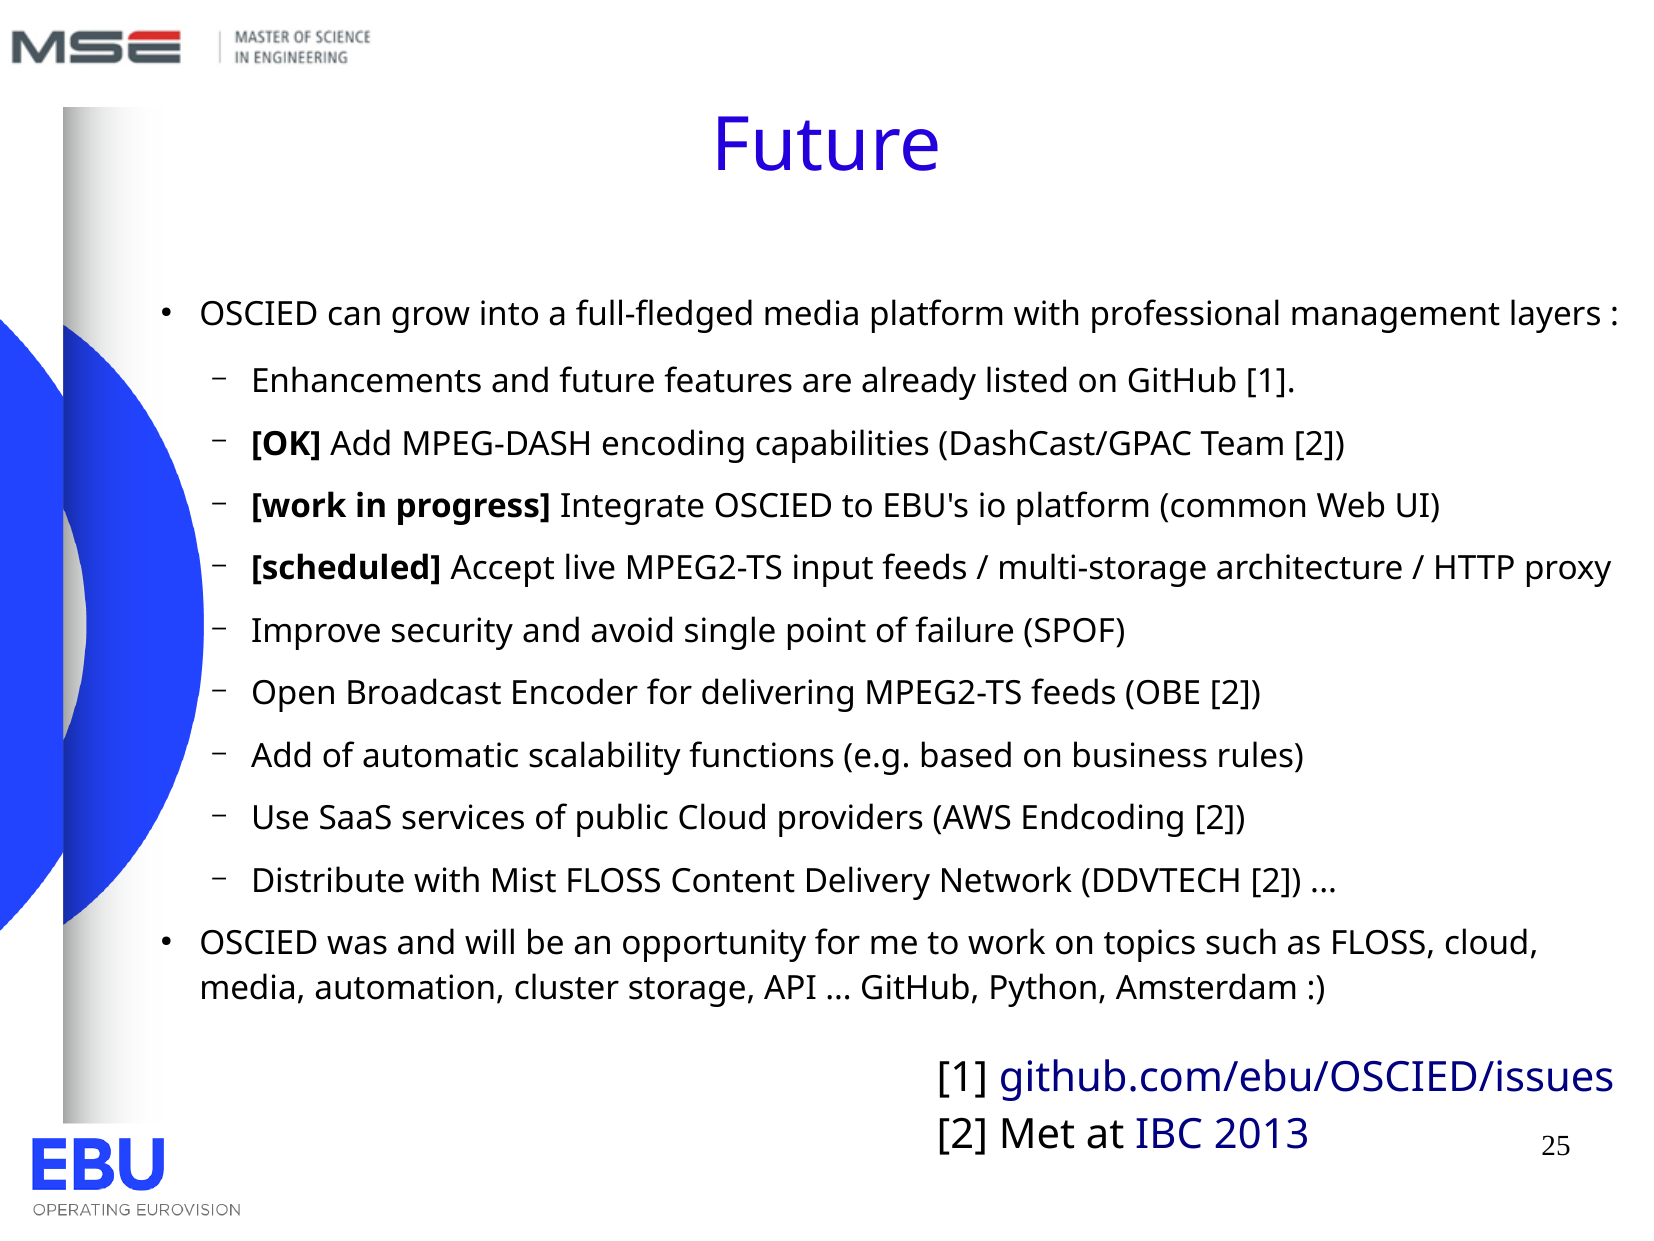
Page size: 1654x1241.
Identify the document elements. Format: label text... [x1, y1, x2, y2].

list OSCIED can grow into a full-fledged media platform with professional management layers : Enhancements and future features are already listed on GitHub [1]. [OK] Add MPEG-DASH encoding capabilities (DashCast/GPAC Team [2]) [work in progress] Integrate OSCIED to EBU's io platform (common Web UI) [scheduled] Accept live MPEG2-TS input feeds / multi-storage architecture / HTTP proxy Improve security and avoid single point of failure (SPOF) Open Broadcast Encoder for delivering MPEG2-TS feeds (OBE [2]) Add of automatic scalability functions (e.g. based on business rules) Use SaaS services of public Cloud providers (AWS Endcoding [2]) Distribute with Mist FLOSS Content Delivery Network (DDVTECH [2]) ... OSCIED was and will be an opportunity for me to work on topics such as FLOSS, cloud, media, automation, cluster storage, API … GitHub, Python, Amsterdam :) [147, 290, 1630, 1052]
title Future [82, 37, 1571, 245]
text_box [1] github.com/ebu/OSCIED/issues [2] Met at IBC 2013 [921, 1039, 1589, 1149]
picture [0, 0, 1654, 1241]
